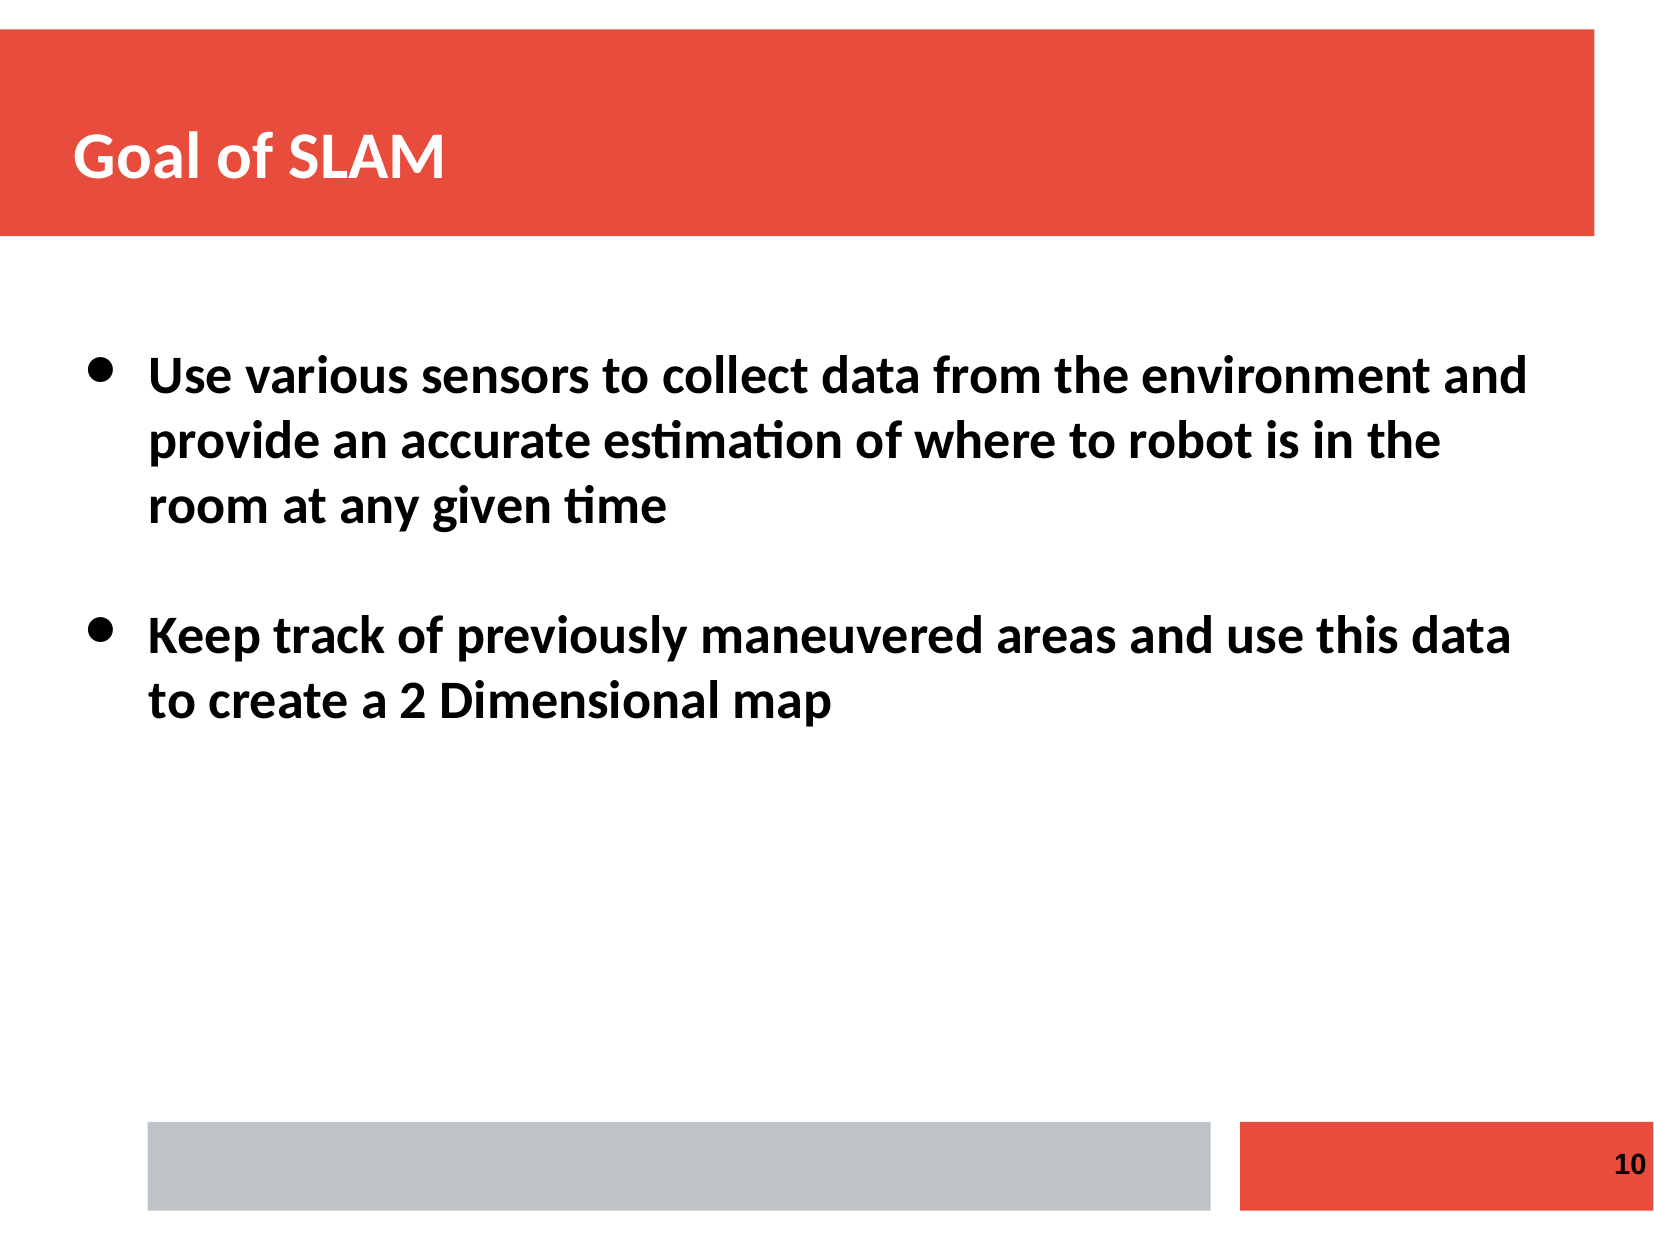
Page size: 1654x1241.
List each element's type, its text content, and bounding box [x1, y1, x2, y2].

list Use various sensors to collect data from the environment and provide an accurate estimation of where to robot is in the room at any given time Keep track of previously maneuvered areas and use this data to create a 2 Dimensional map [59, 324, 1565, 1093]
title Goal of SLAM [59, 59, 1595, 207]
slide_number <number> [1547, 1145, 1647, 1241]
